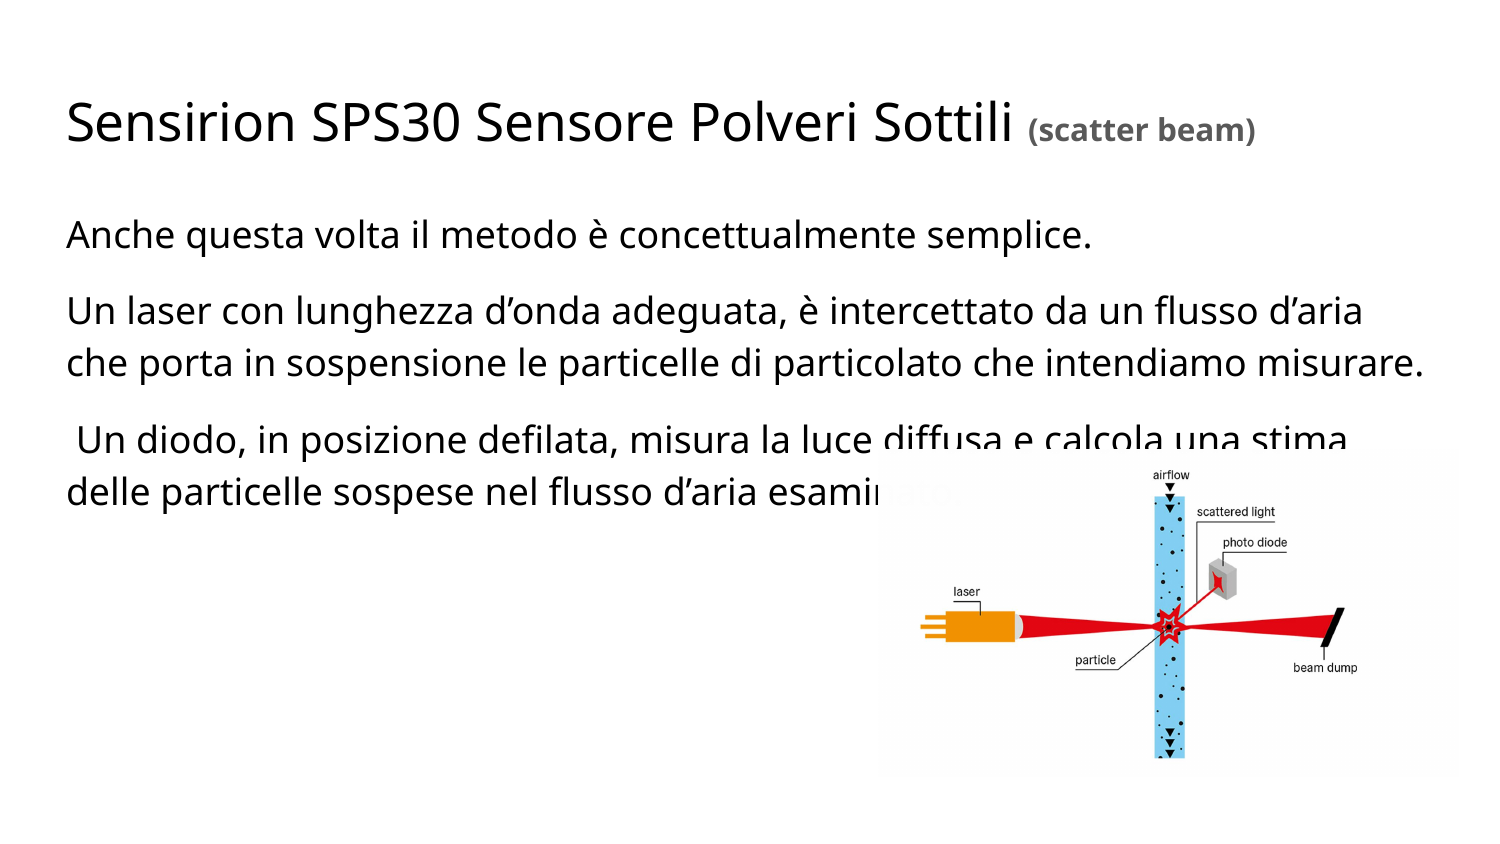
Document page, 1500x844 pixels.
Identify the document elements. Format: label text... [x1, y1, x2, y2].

picture [878, 449, 1459, 777]
list Anche questa volta il metodo è concettualmente semplice. Un laser con lunghezza d’onda adeguata, è intercettato da un flusso d’aria che porta in sospensione le particelle di particolato che intendiamo misurare. Un diodo, in posizione defilata, misura la luce diffusa e calcola una stima delle particelle sospese nel flusso d’aria esaminato. [51, 189, 1449, 750]
title Sensirion SPS30 Sensore Polveri Sottili (scatter beam) [51, 72, 1449, 167]
